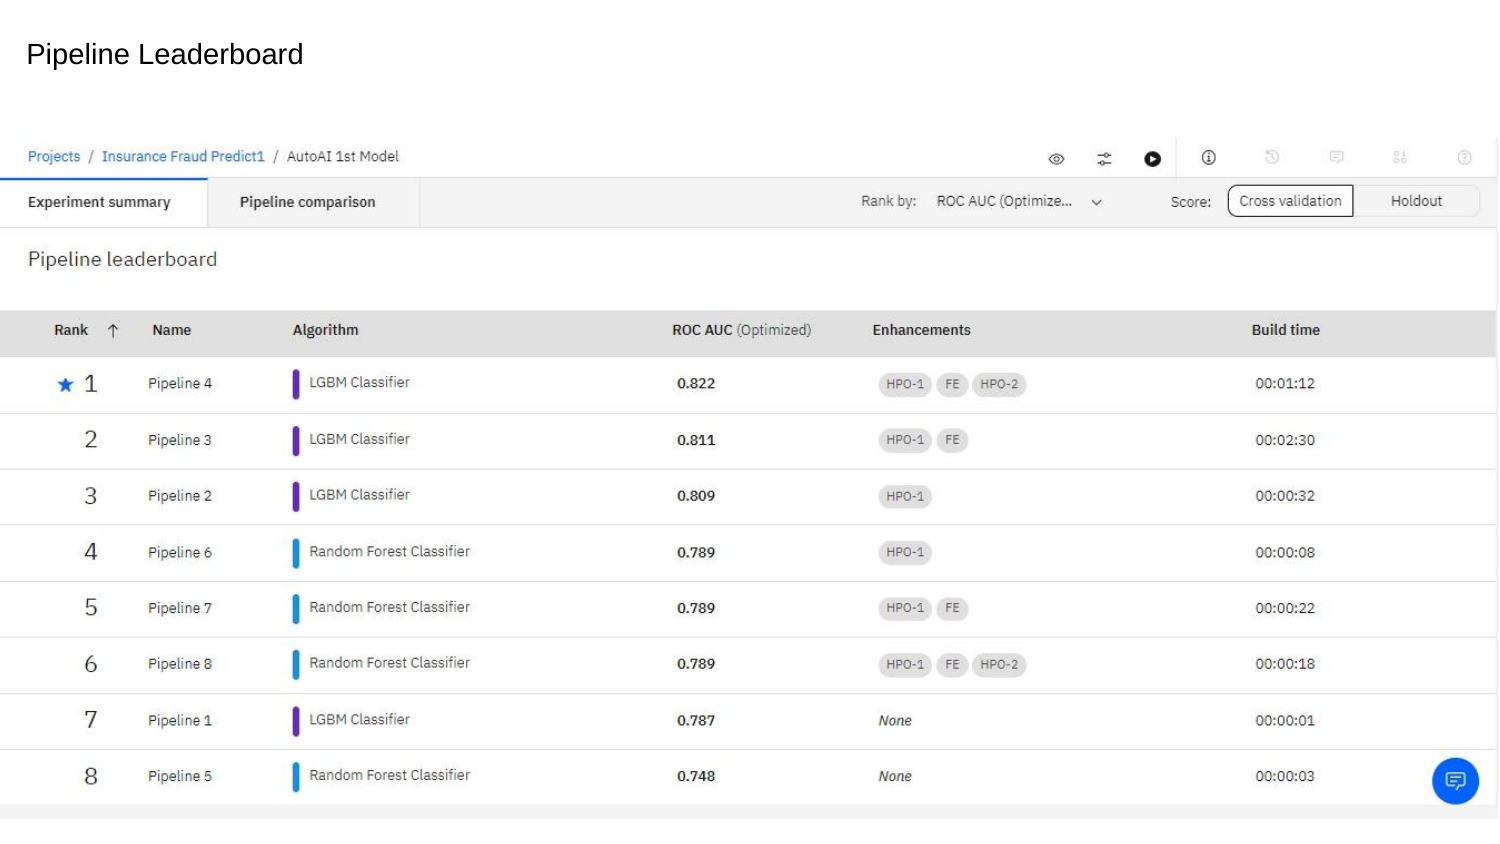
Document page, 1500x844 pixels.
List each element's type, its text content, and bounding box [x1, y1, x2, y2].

picture [0, 138, 1498, 819]
title Pipeline Leaderboard [11, 20, 1409, 126]
